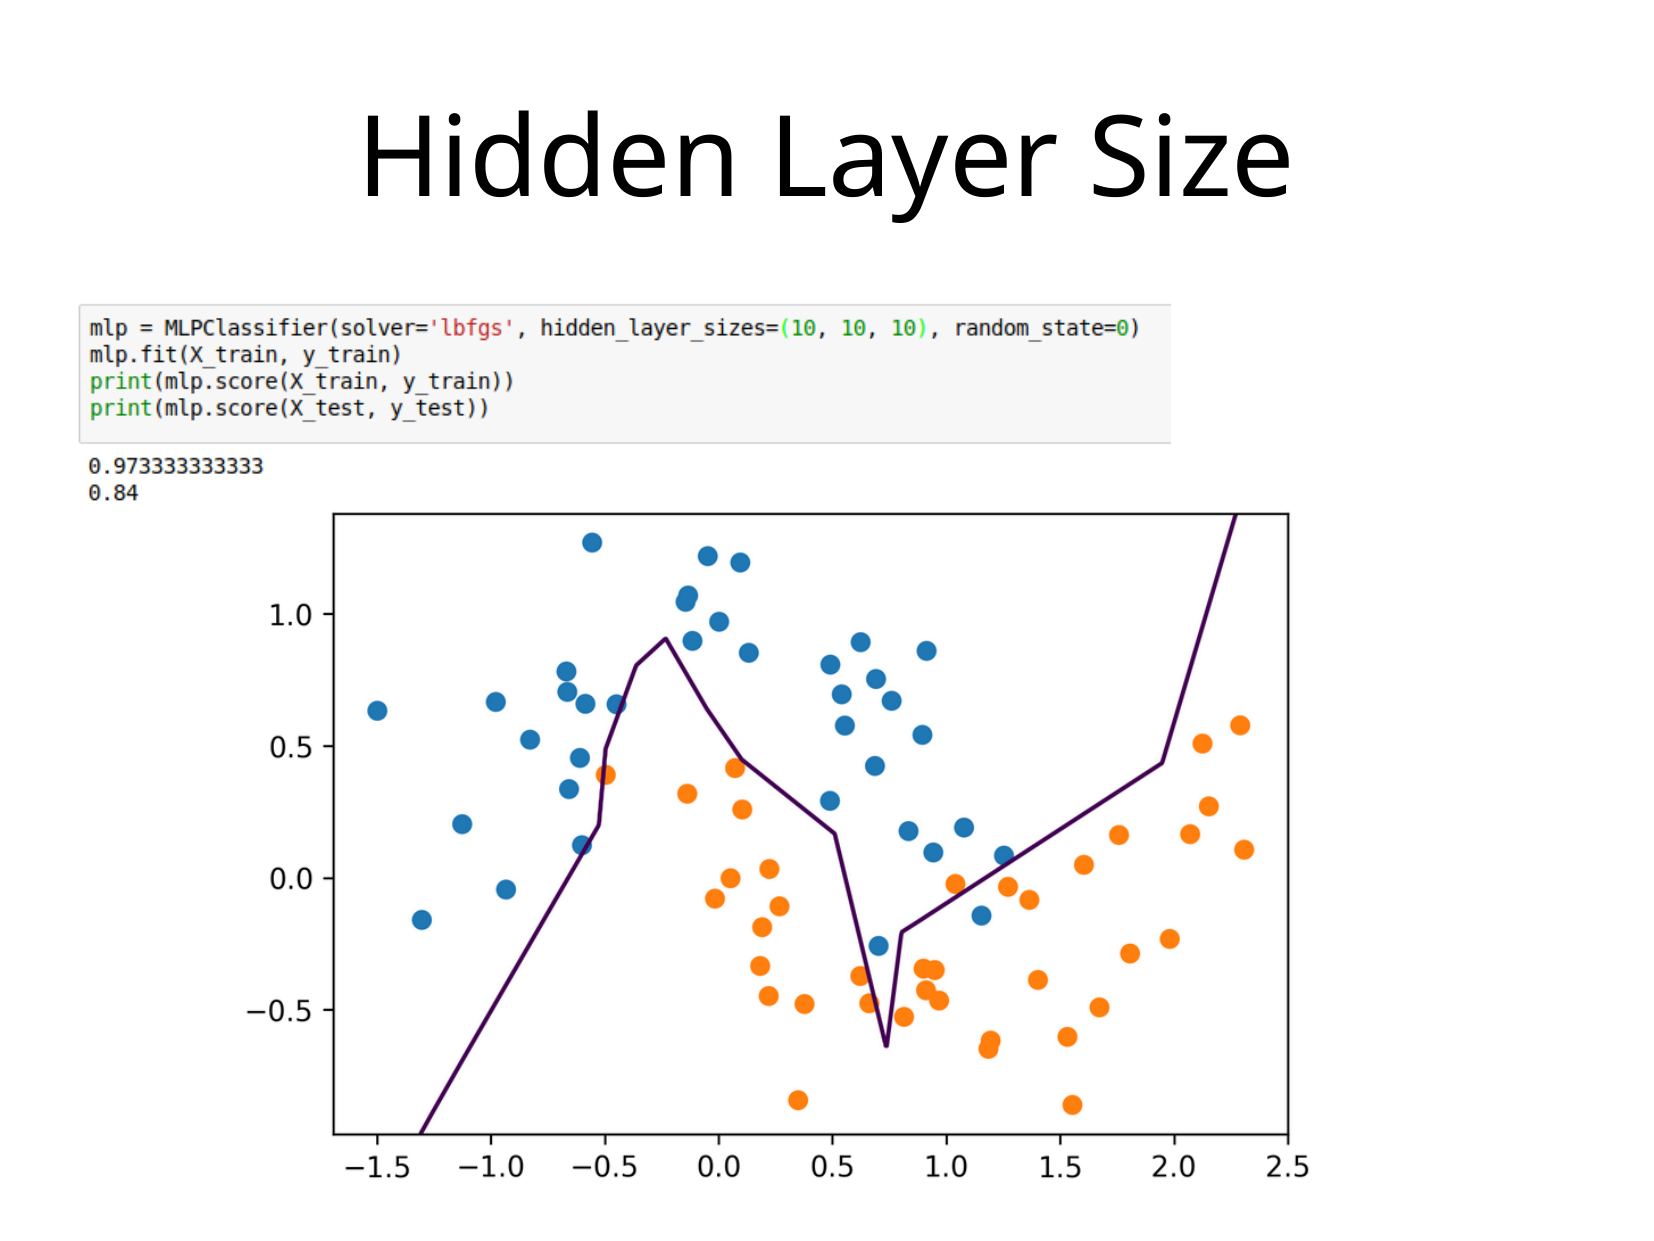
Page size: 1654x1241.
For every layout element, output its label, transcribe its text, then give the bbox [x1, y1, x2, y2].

picture [68, 284, 1339, 1201]
title Hidden Layer Size [82, 49, 1571, 257]
